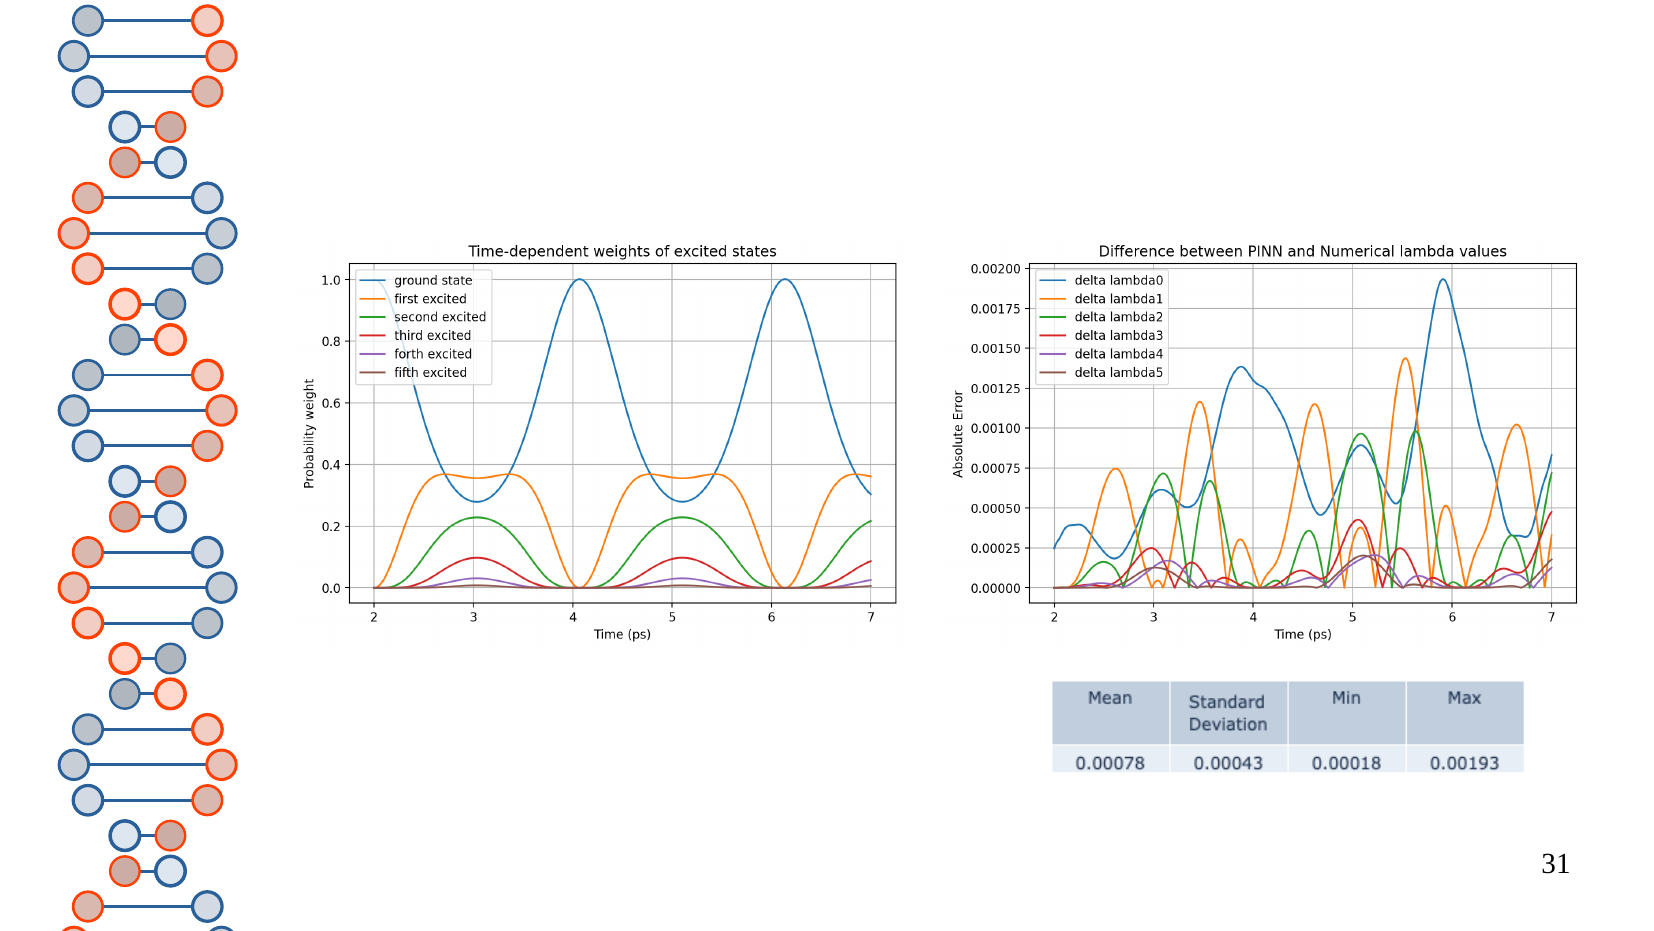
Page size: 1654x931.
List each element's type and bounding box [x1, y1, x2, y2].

picture [295, 236, 904, 650]
picture [944, 236, 1585, 650]
picture [1036, 665, 1542, 796]
